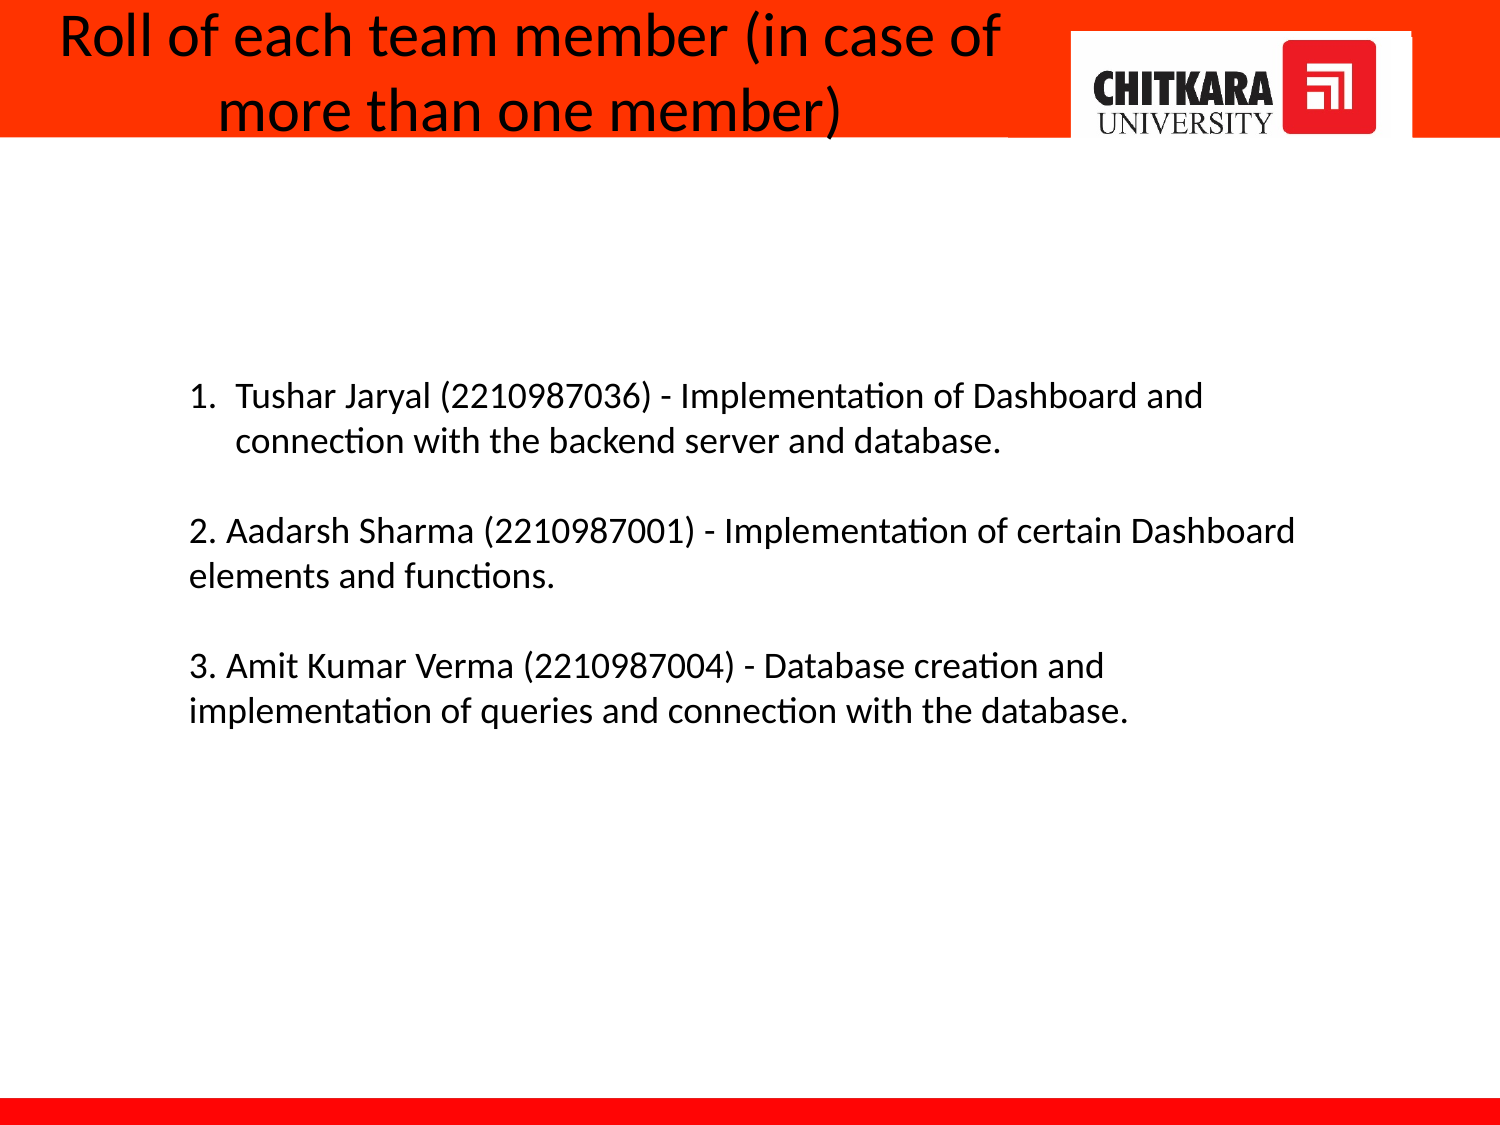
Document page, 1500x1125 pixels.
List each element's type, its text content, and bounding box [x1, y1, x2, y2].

picture [1074, 37, 1391, 138]
title Roll of each team member (in case of more than one member) [0, 0, 1063, 138]
picture [0, 1096, 1500, 1125]
text_box Tushar Jaryal (2210987036) - Implementation of Dashboard and connection with the backend server and database. 2. Aadarsh Sharma (2210987001) - Implementation of certain Dashboard elements and functions. 3. Amit Kumar Verma (2210987004) - Database creation and implementation of queries and connection with the database. [173, 363, 1327, 739]
